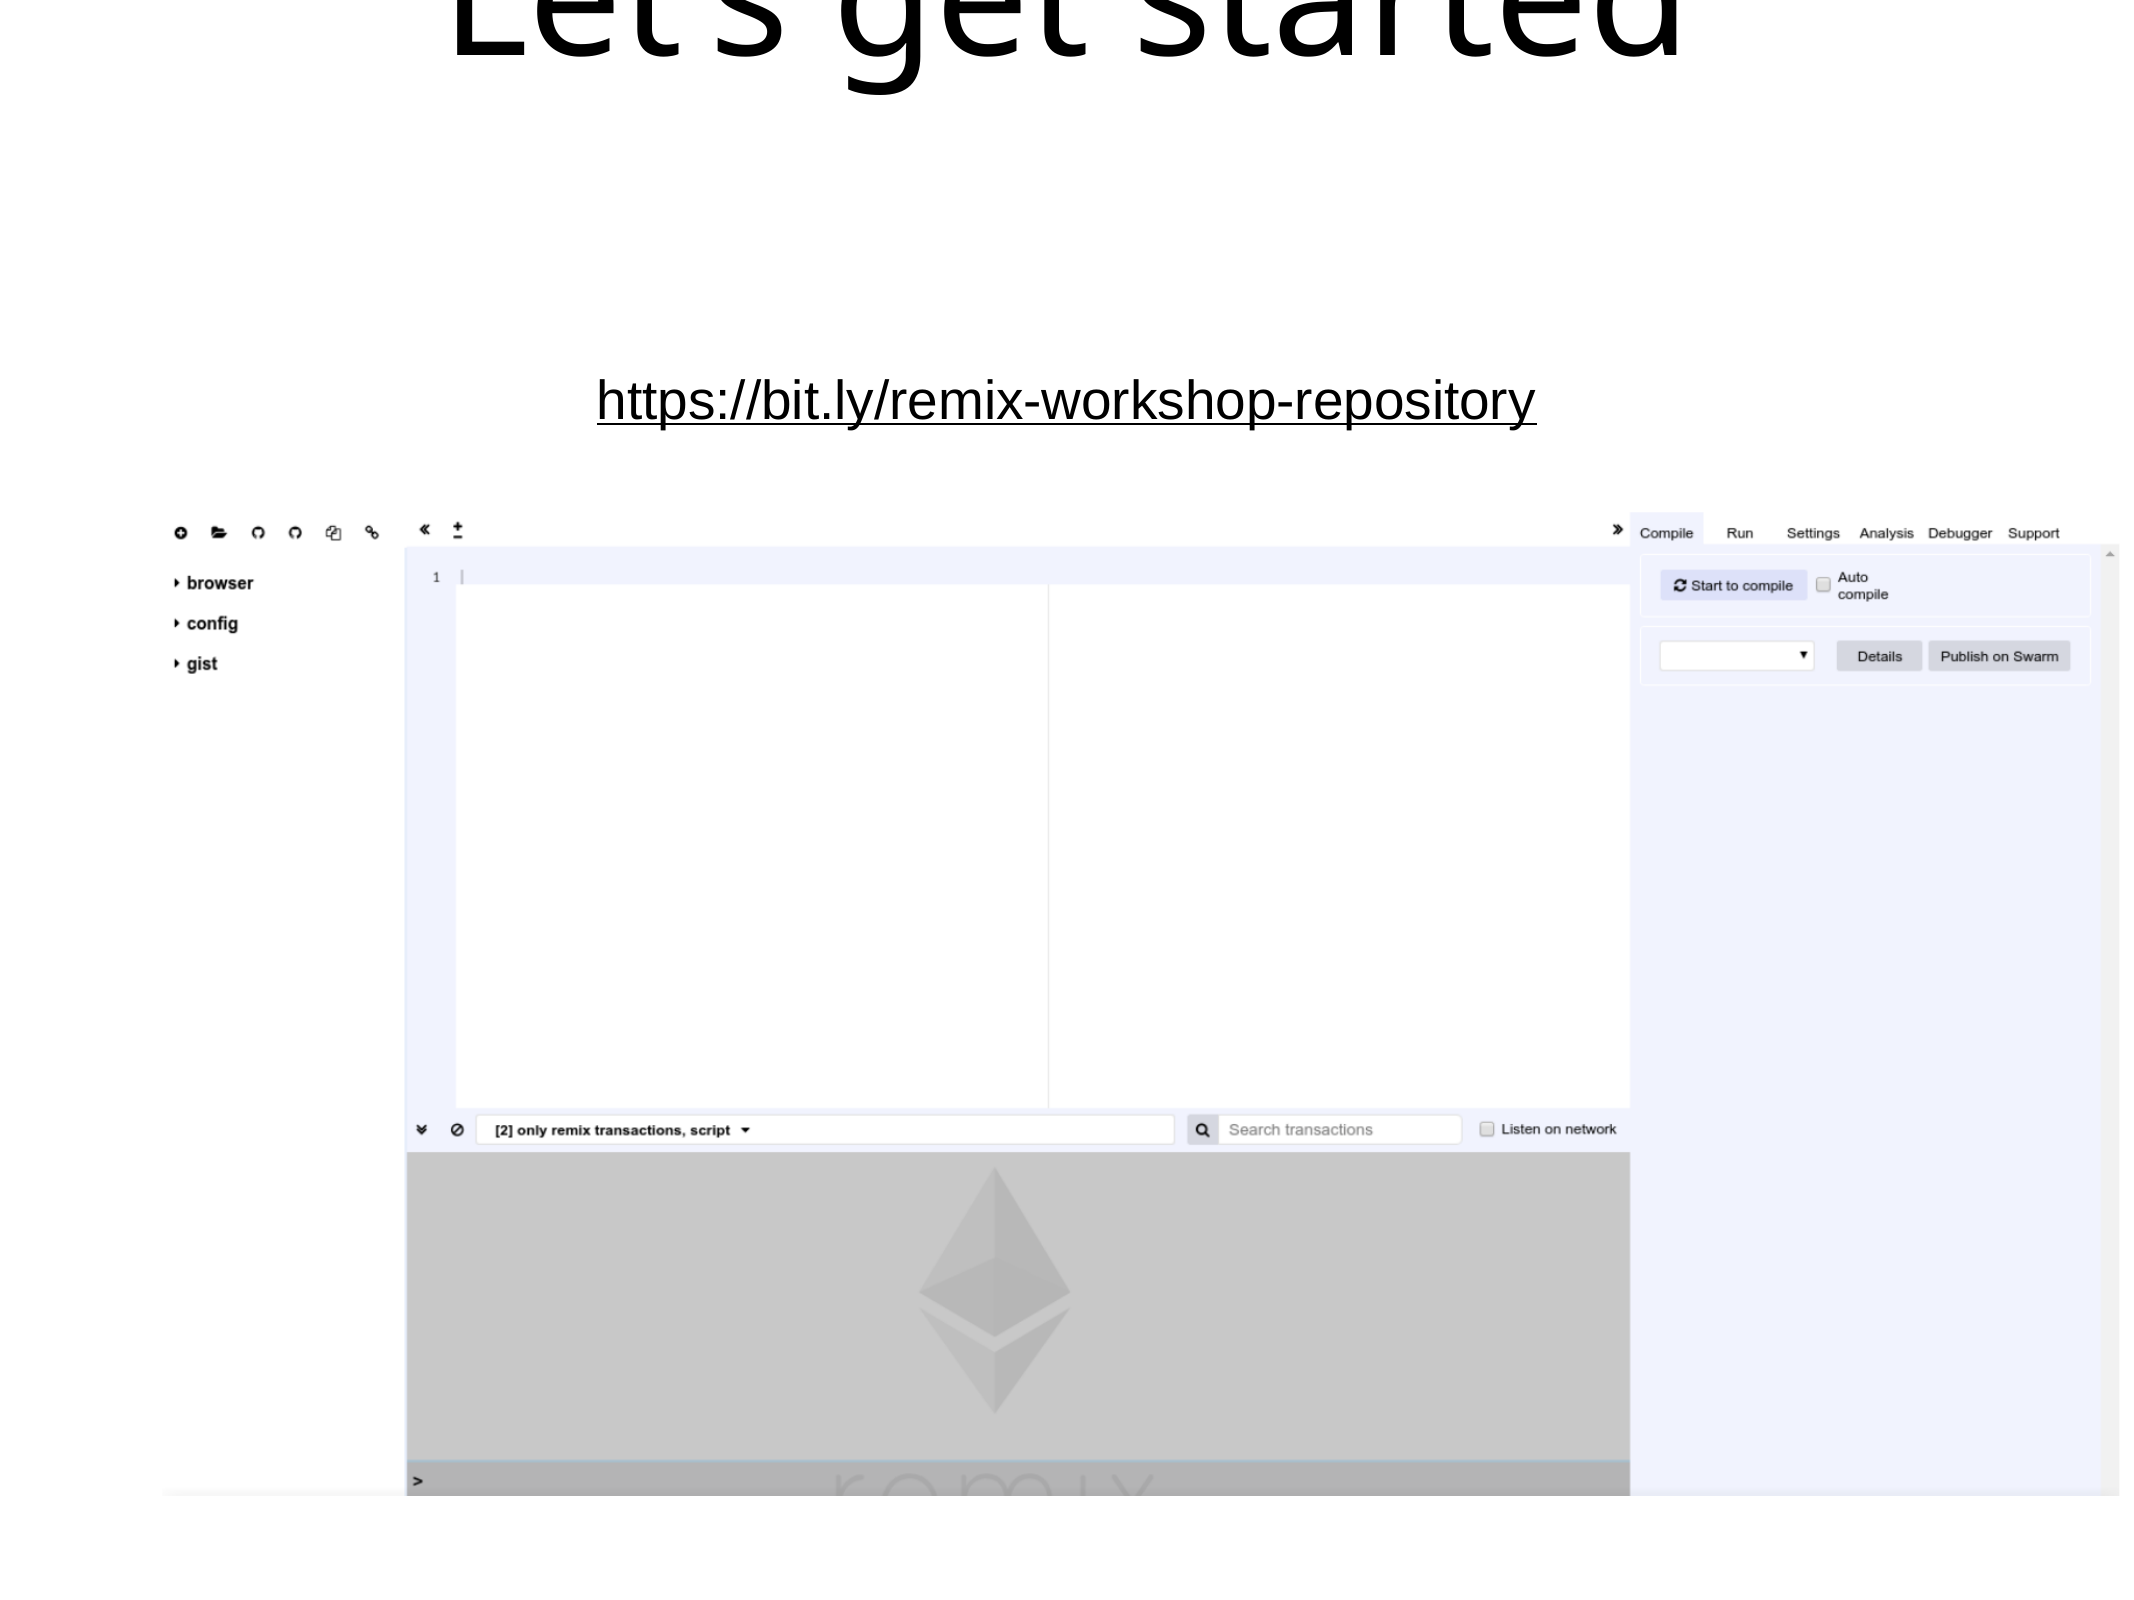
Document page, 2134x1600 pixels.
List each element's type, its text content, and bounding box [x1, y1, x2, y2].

subtitle https://bit.ly/remix-workshop-repository https://remix-alpha.ethereum.org [208, 320, 1925, 504]
title Let’s get started [208, 0, 1925, 320]
picture [127, 504, 2134, 1496]
